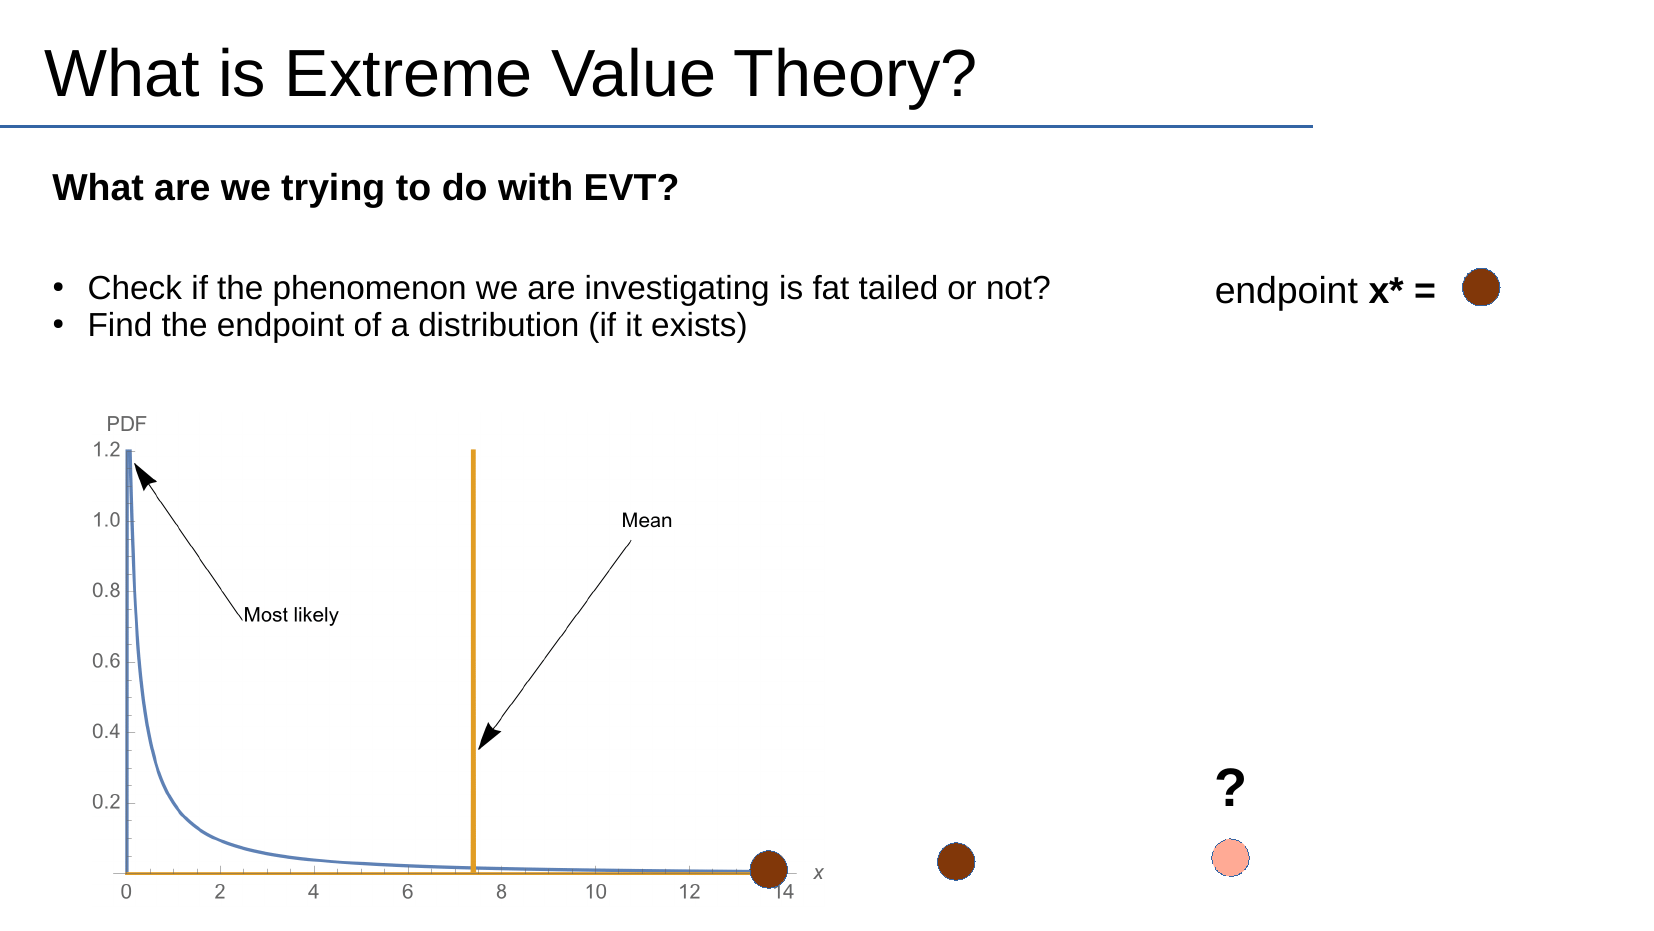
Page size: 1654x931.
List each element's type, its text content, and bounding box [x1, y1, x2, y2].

text_box [937, 842, 976, 881]
picture [92, 412, 826, 907]
text_box endpoint x* = [1200, 262, 1463, 338]
text_box Check if the phenomenon we are investigating is fat tailed or not? Find the endpoint of a distribution (if it exists) [37, 262, 1126, 426]
text_box [749, 850, 788, 889]
text_box ? [1200, 750, 1276, 826]
title What is Extreme Value Theory? [44, 17, 1387, 130]
text_box [1211, 838, 1250, 877]
text_box [1462, 268, 1501, 306]
text_box What are we trying to do with EVT? [37, 159, 938, 262]
